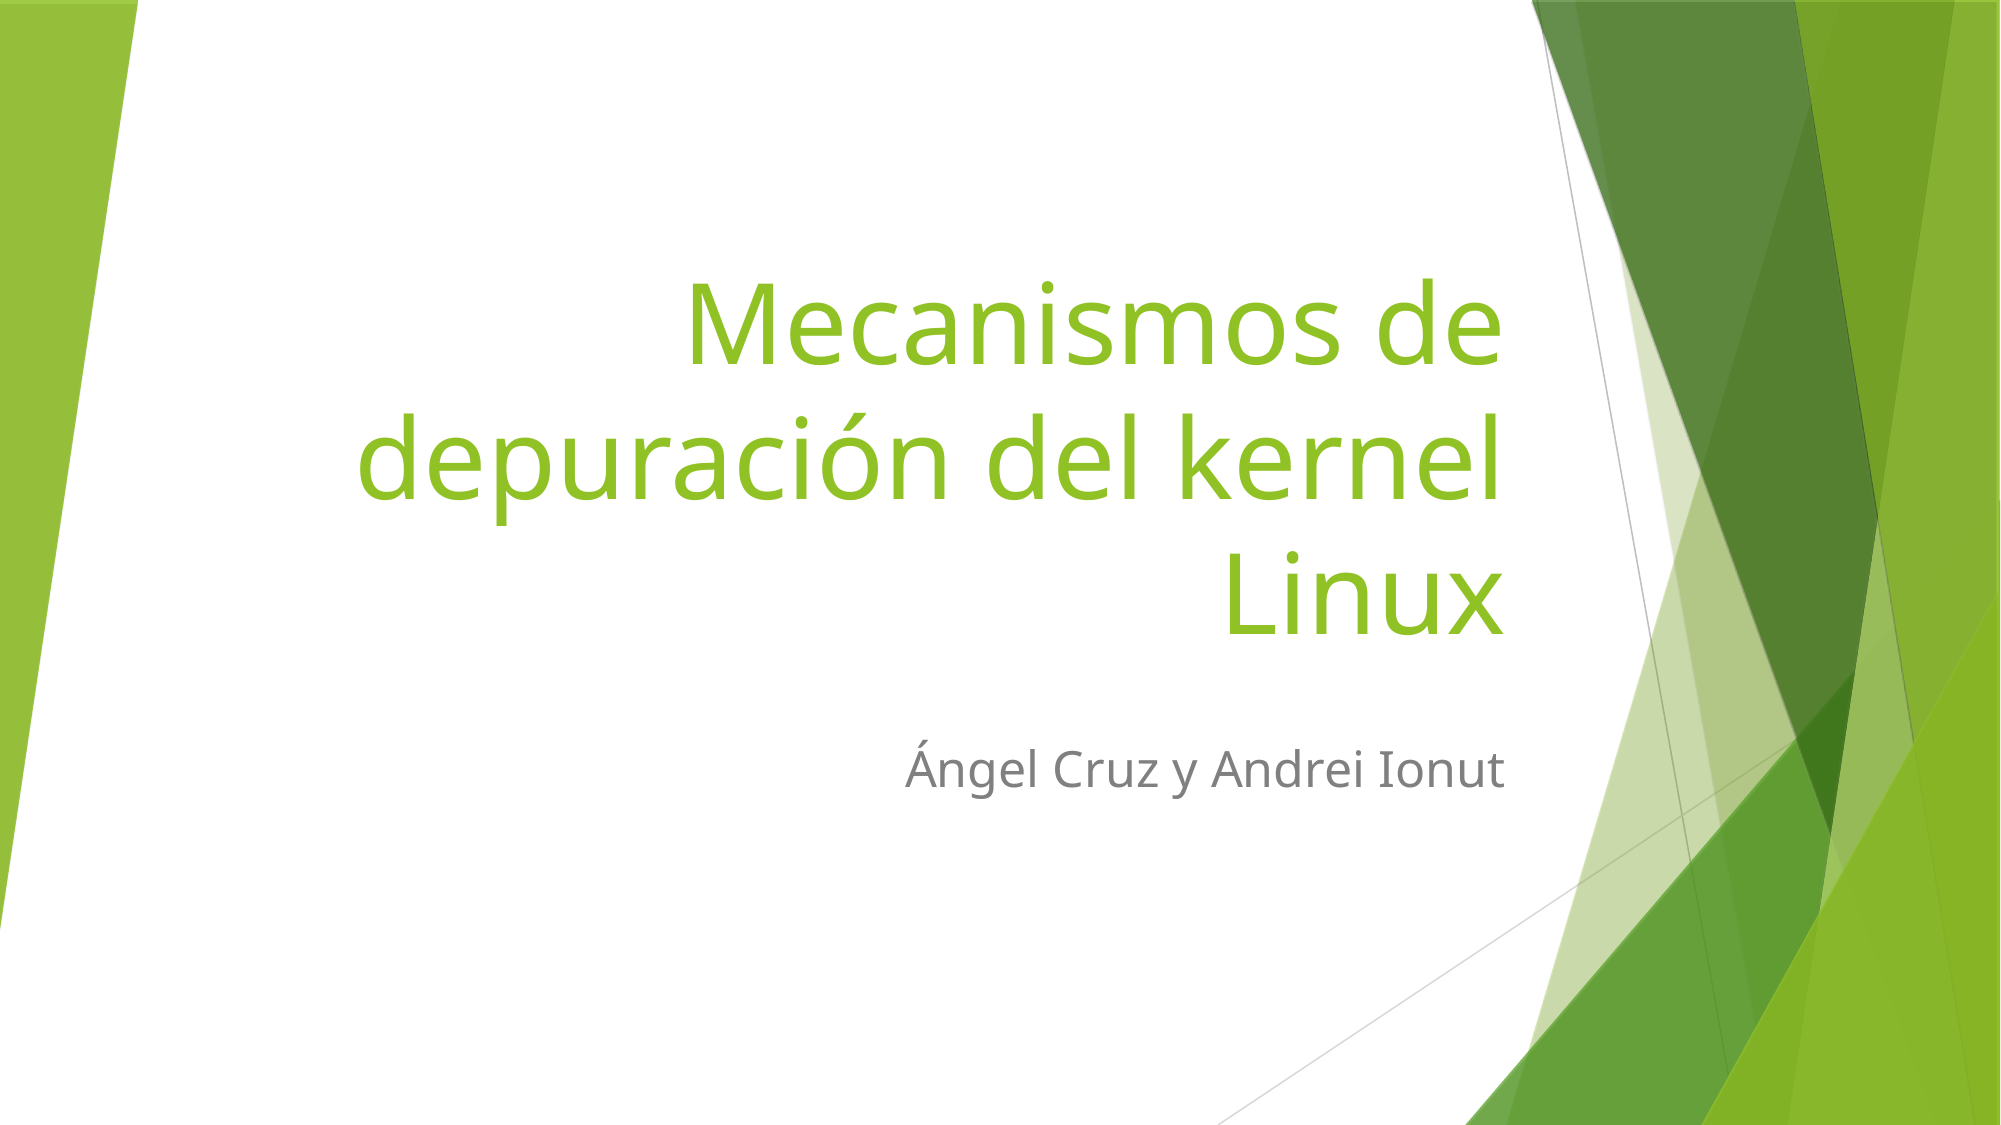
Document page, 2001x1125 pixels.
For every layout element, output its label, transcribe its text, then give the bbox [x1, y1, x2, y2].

title Mecanismos de depuración del kernel Linux [247, 394, 1522, 664]
subtitle Ángel Cruz y Andrei Ionut [247, 664, 1522, 845]
